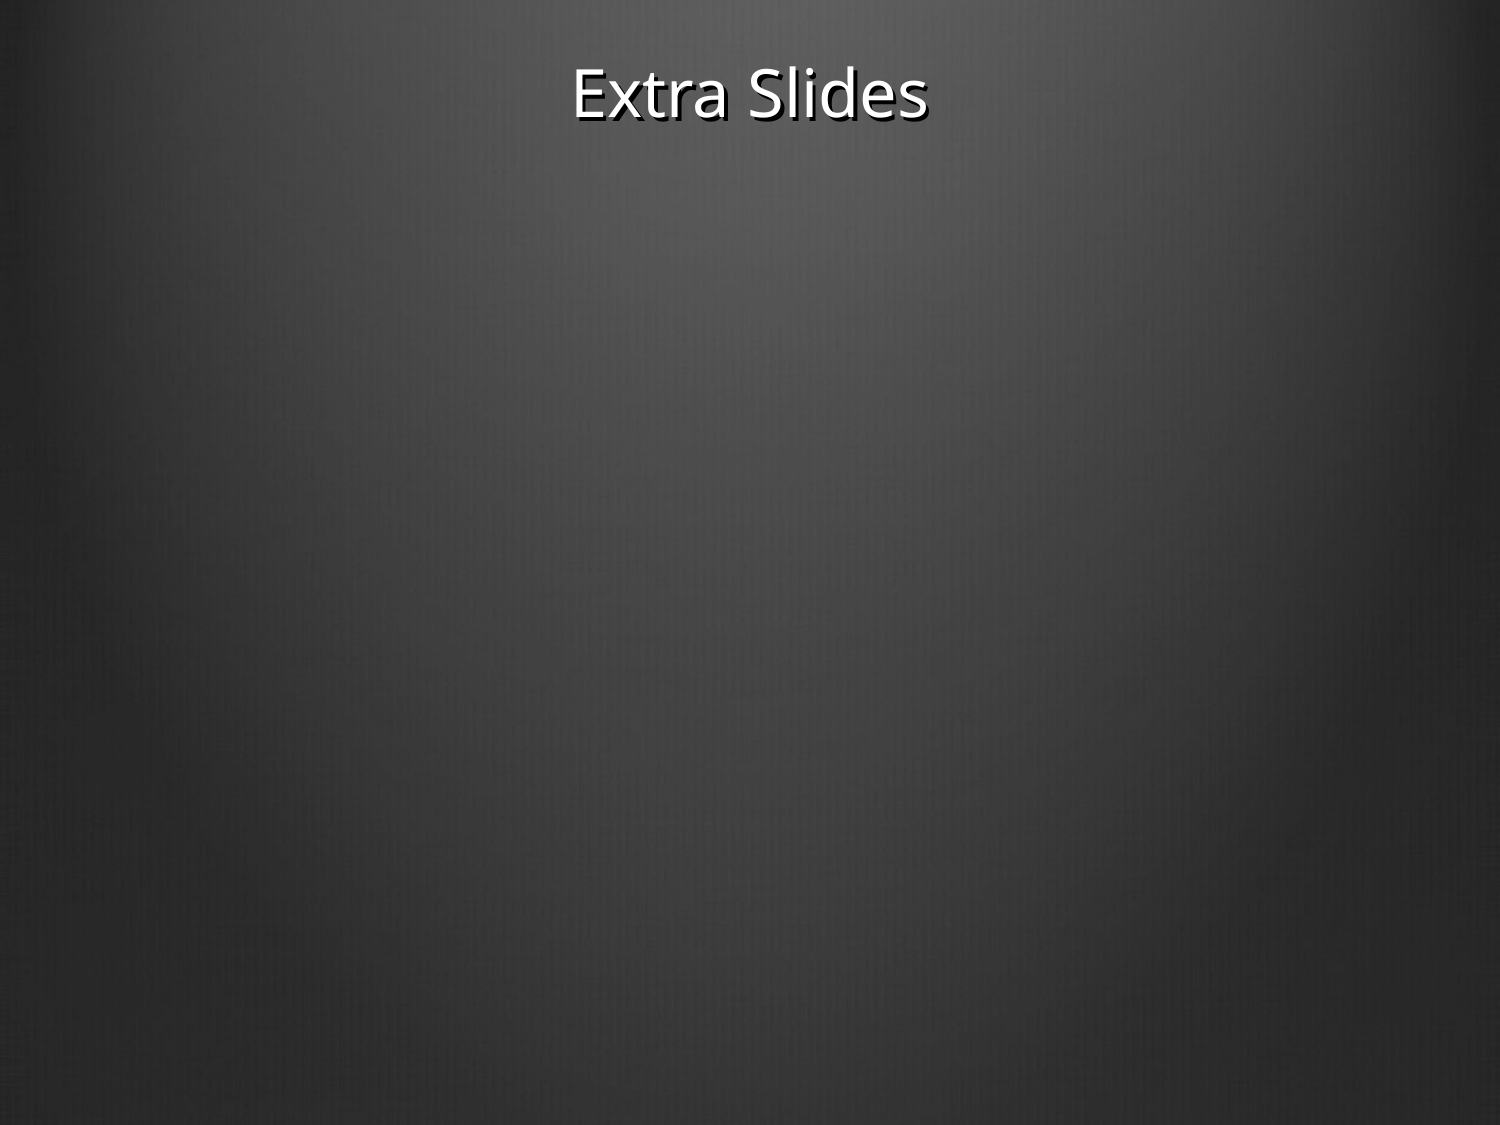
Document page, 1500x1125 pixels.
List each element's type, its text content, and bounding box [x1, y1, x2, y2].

title Extra Slides [112, 19, 1388, 163]
